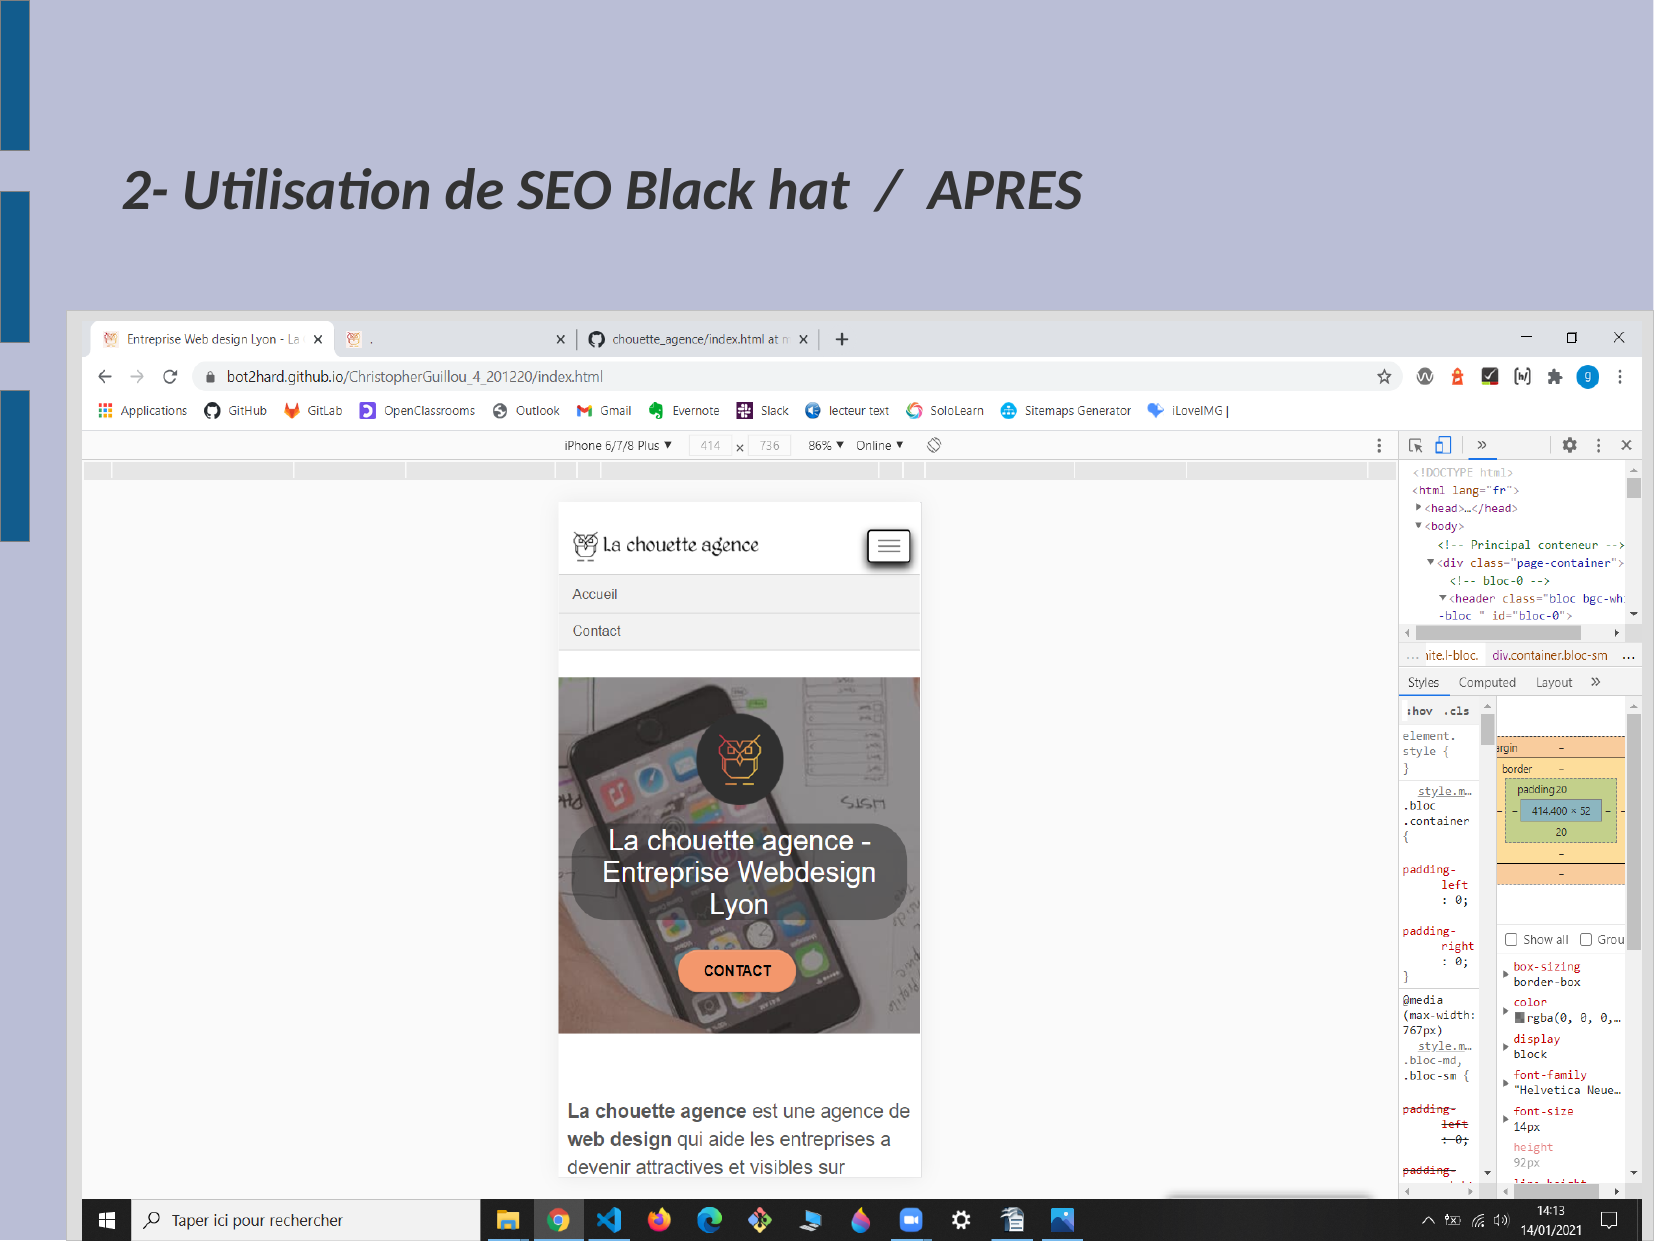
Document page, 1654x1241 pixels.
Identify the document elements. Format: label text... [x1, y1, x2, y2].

picture [82, 321, 1642, 1241]
title 2- Utilisation de SEO Black hat / APRES [121, 91, 1534, 299]
